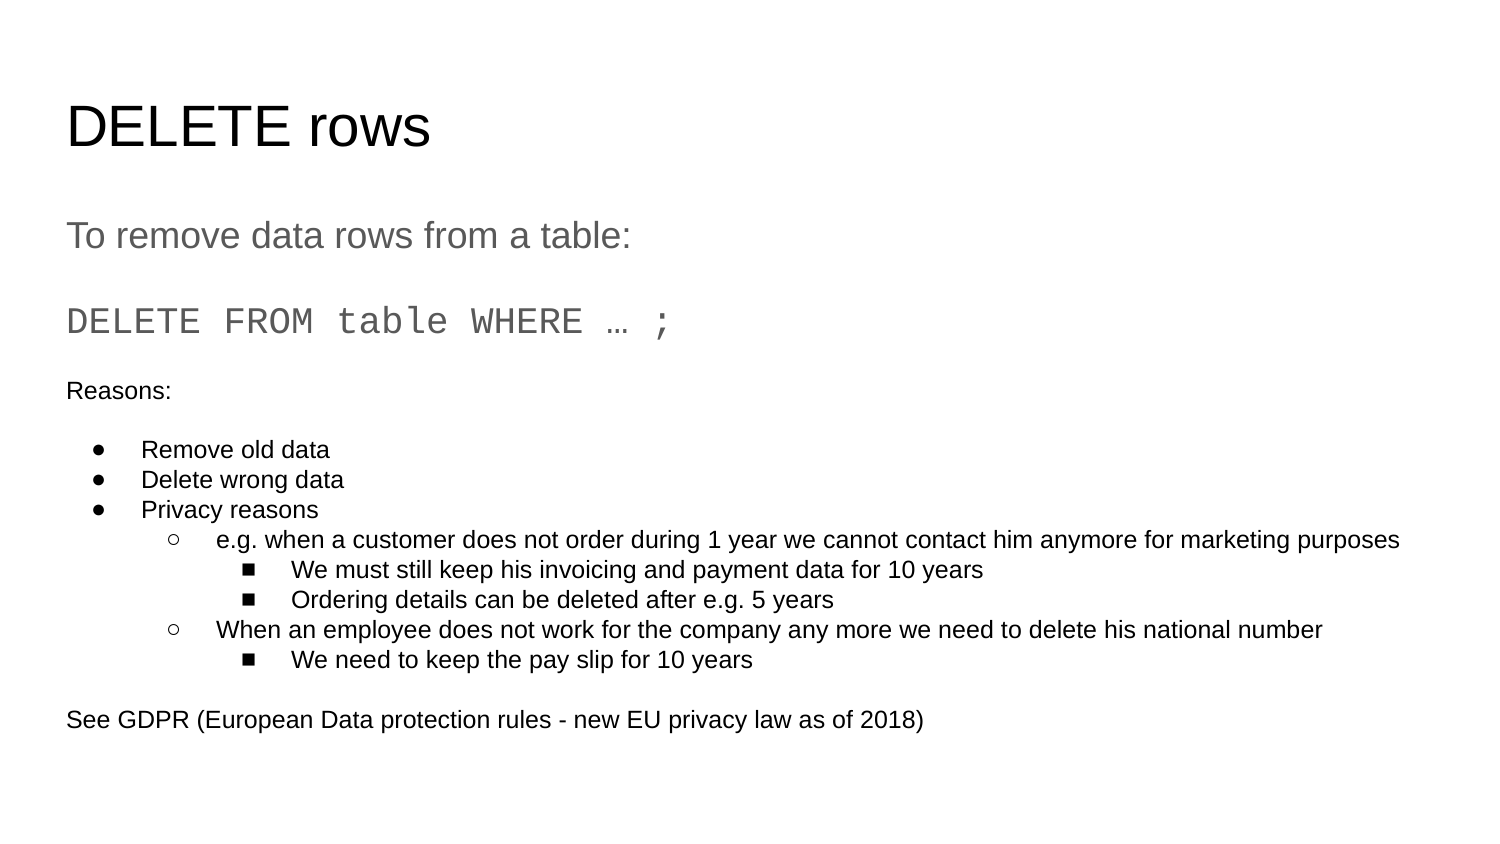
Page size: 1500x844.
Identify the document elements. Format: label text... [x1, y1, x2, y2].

list To remove data rows from a table: DELETE FROM table WHERE … ; Reasons: Remove old data Delete wrong data Privacy reasons e.g. when a customer does not order during 1 year we cannot contact him anymore for marketing purposes We must still keep his invoicing and payment data for 10 years Ordering details can be deleted after e.g. 5 years When an employee does not work for the company any more we need to delete his national number We need to keep the pay slip for 10 years See GDPR (European Data protection rules - new EU privacy law as of 2018) [51, 189, 1449, 750]
title DELETE rows [51, 72, 1449, 167]
